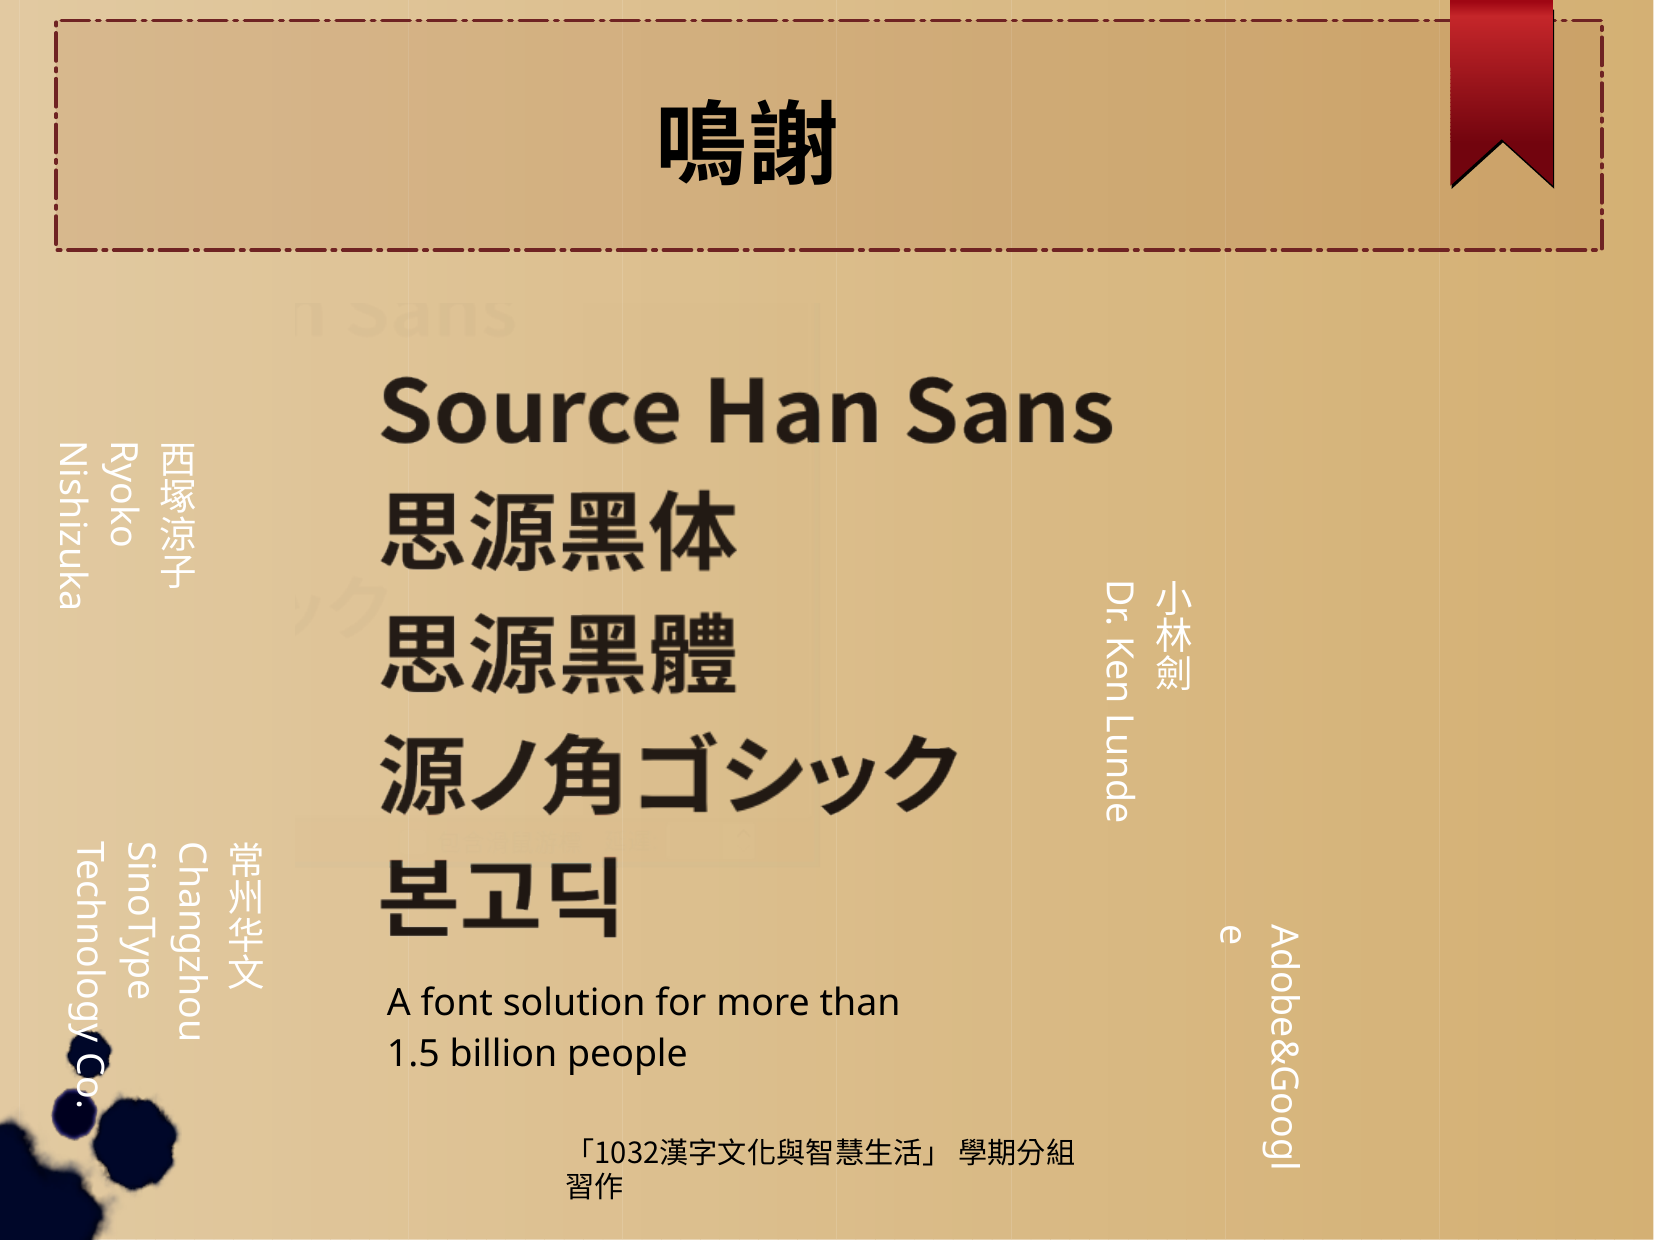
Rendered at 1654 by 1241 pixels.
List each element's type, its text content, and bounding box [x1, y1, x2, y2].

text_box 小林劍󠄁 Dr. Ken Lunde [1086, 564, 1209, 863]
picture [295, 303, 1195, 1028]
title 鳴謝 [82, 47, 1412, 229]
text_box 常州华文 Changzhou SinoType Technology Co. [139, 826, 282, 1208]
text_box A font solution for more than 1.5 billion people [372, 968, 1010, 1059]
text_box Adobe&Google [1251, 909, 1320, 1187]
text_box 西塚涼子 Ryoko Nishizuka [108, 425, 213, 727]
